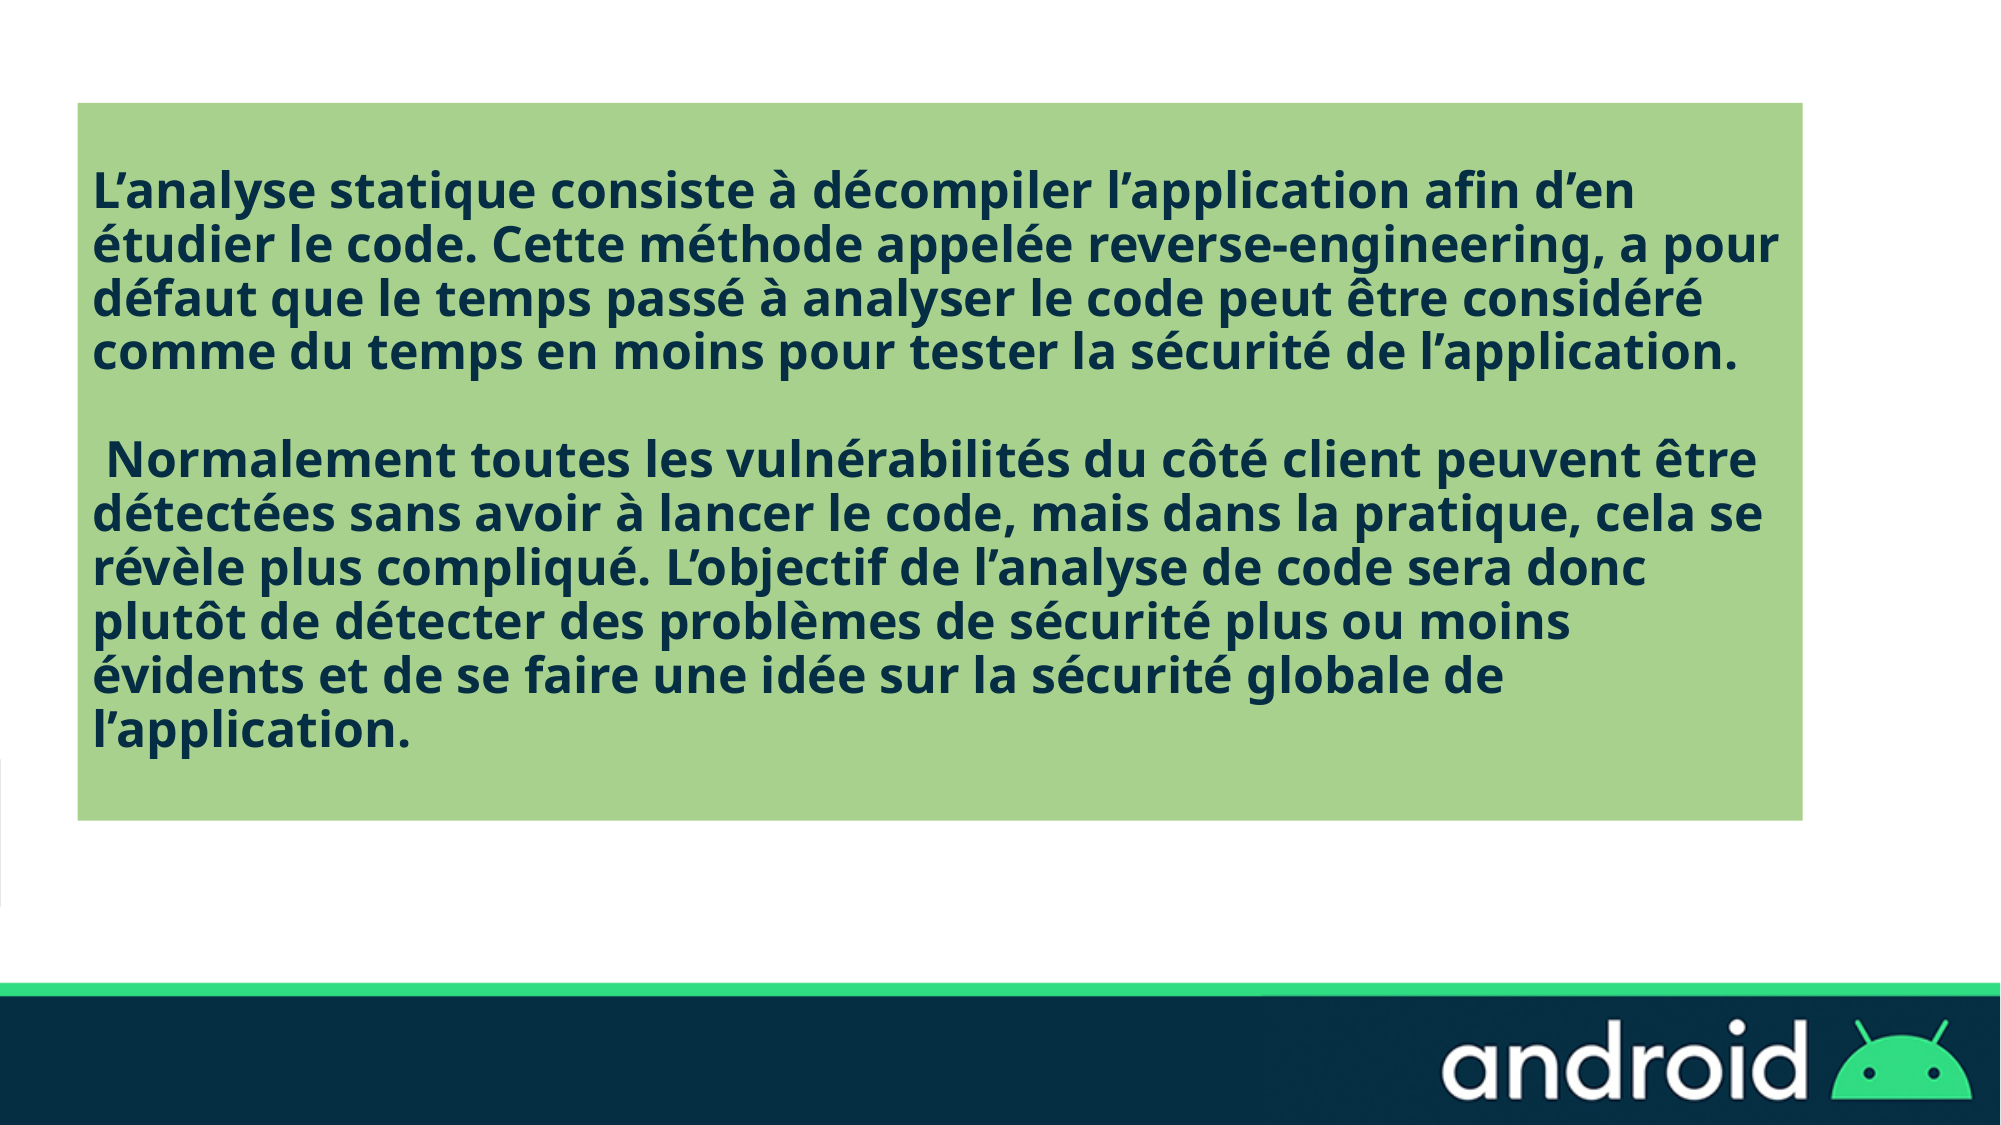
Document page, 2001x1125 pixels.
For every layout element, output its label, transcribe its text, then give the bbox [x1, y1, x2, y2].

title L’analyse statique consiste à décompiler l’application afin d’en étudier le code. Cette méthode appelée reverse-engineering, a pour défaut que le temps passé à analyser le code peut être considéré comme du temps en moins pour tester la sécurité de l’application. Normalement toutes les vulnérabilités du côté client peuvent être détectées sans avoir à lancer le code, mais dans la pratique, cela se révèle plus compliqué. L’objectif de l’analyse de code sera donc plutôt de détecter des problèmes de sécurité plus ou moins évidents et de se faire une idée sur la sécurité globale de l’application. [77, 102, 1803, 821]
